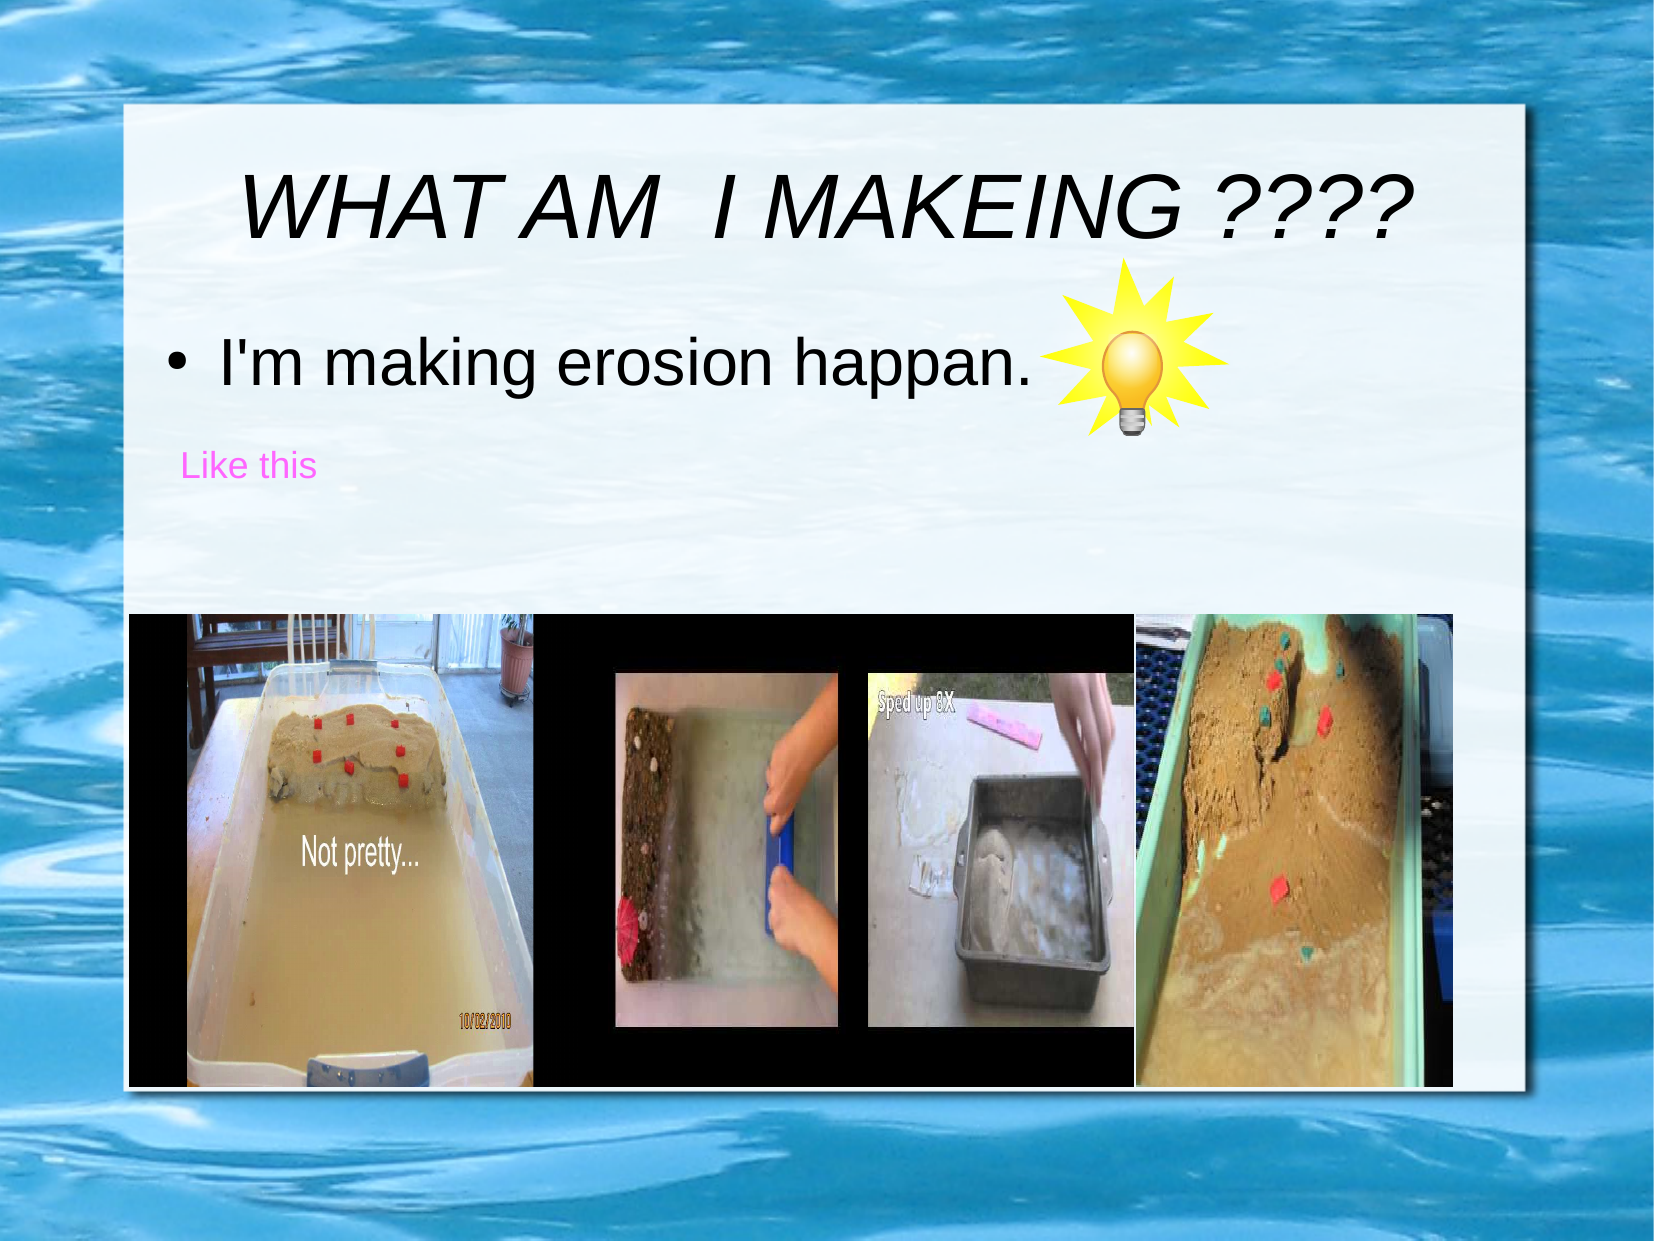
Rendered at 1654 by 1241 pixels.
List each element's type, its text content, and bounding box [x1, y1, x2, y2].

text_box Like this [165, 437, 697, 494]
list I'm making erosion happan. [147, 324, 1506, 1063]
picture [0, 0, 1654, 1241]
title WHAT AM I MAKEING ???? [147, 118, 1506, 296]
